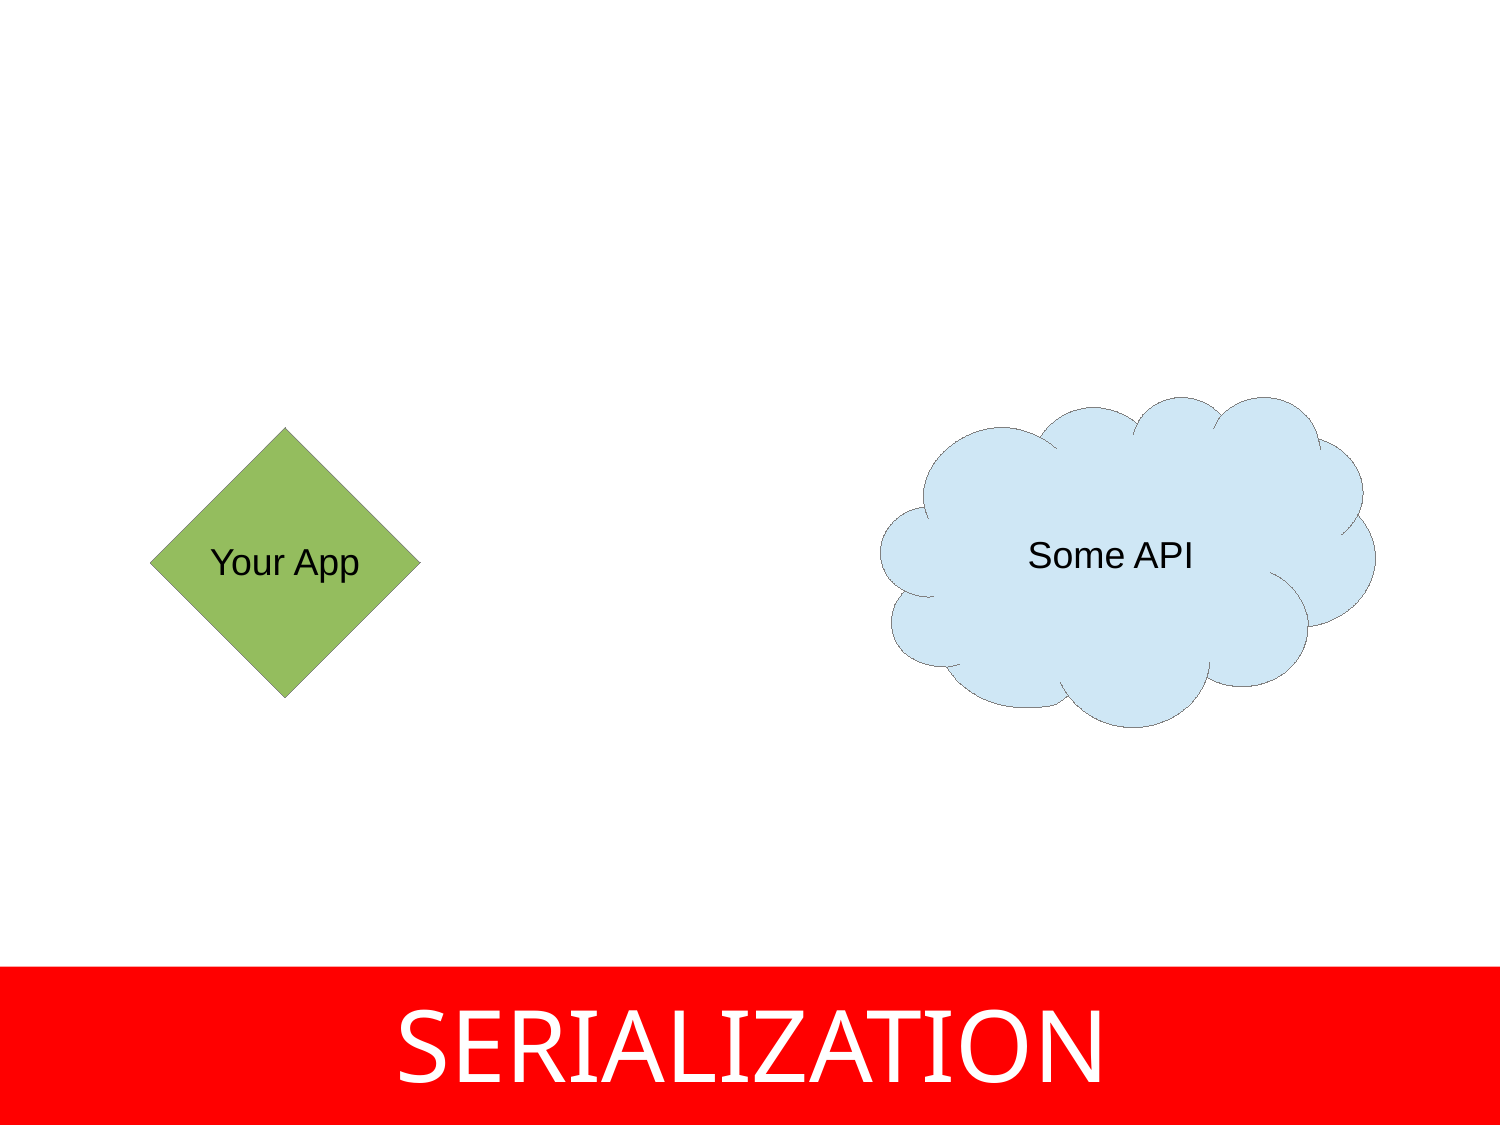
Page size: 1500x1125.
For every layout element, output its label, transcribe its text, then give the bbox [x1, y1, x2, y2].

text_box Your App [150, 427, 421, 698]
text_box Some API [880, 397, 1376, 728]
list SERIALIZATION [28, 974, 1478, 1111]
